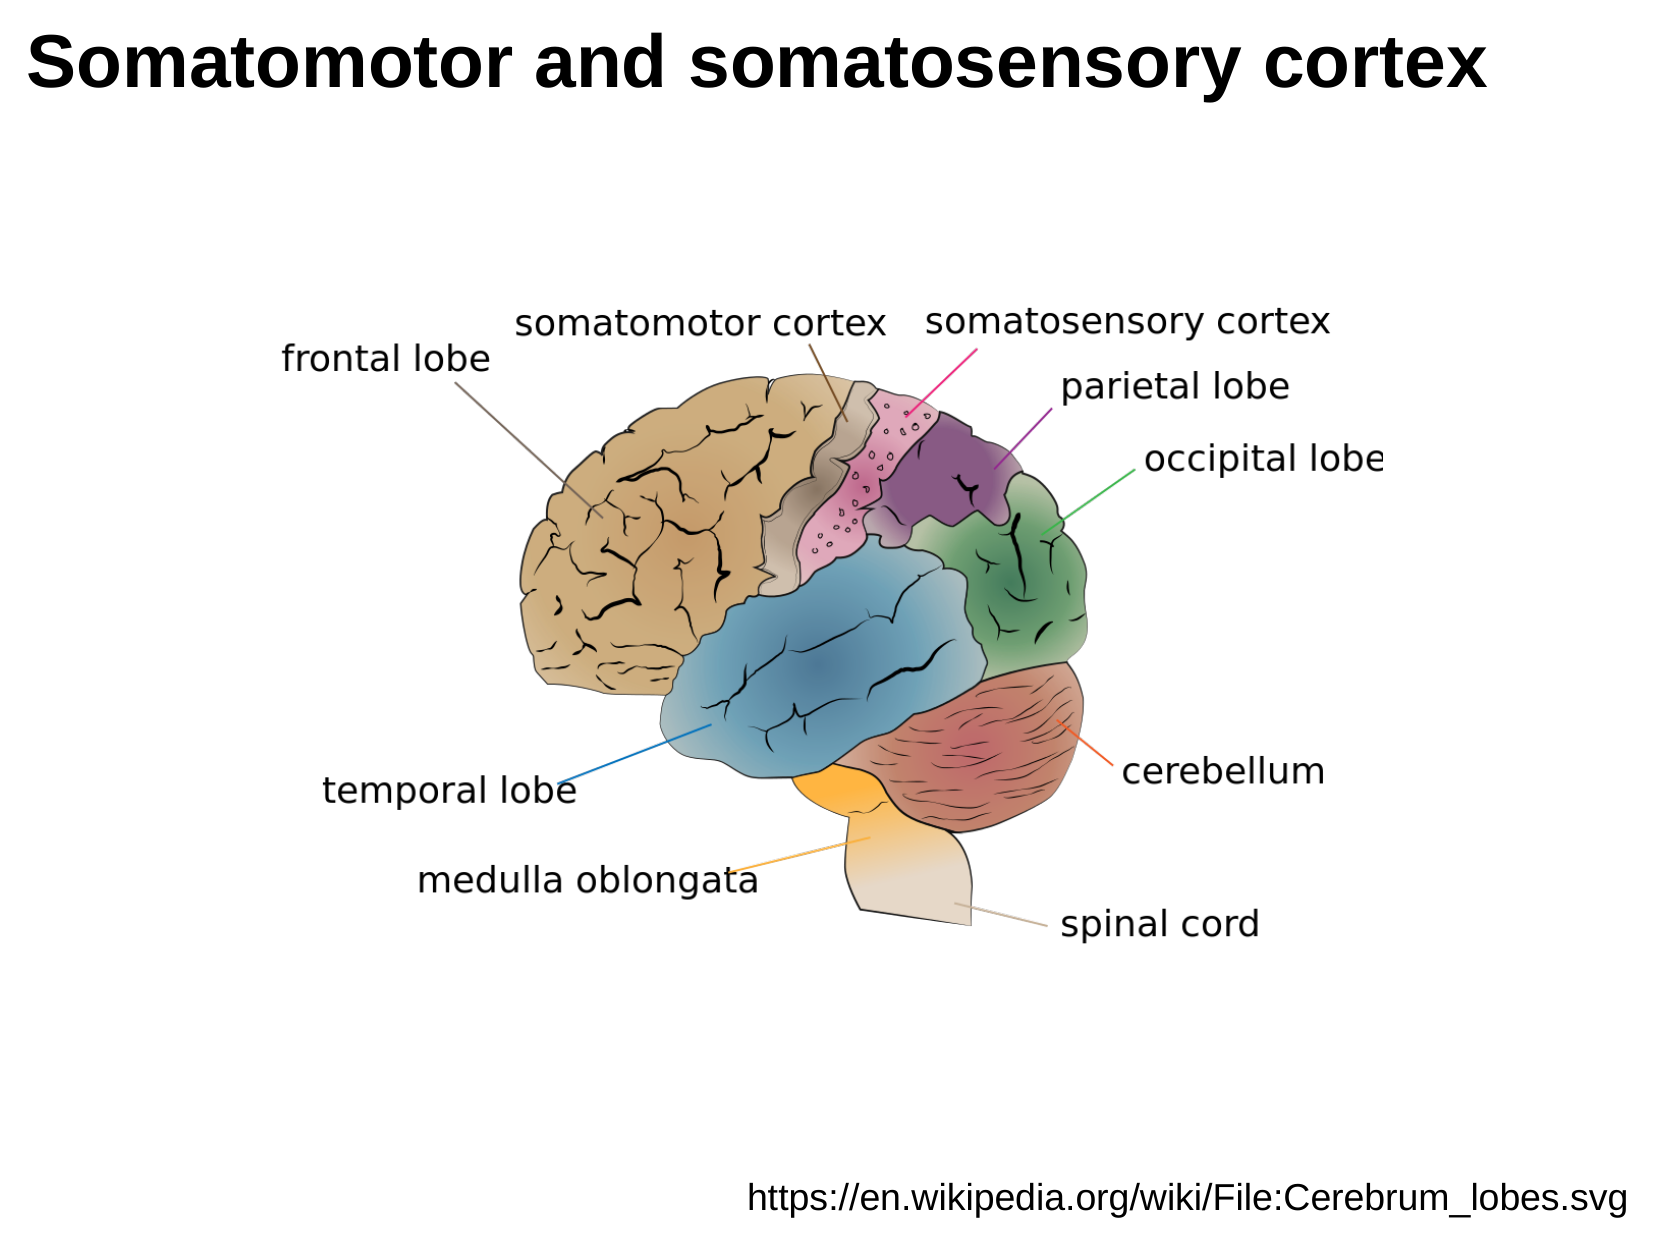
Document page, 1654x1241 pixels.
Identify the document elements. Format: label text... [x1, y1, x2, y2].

picture [271, 260, 1383, 980]
text_box Somatomotor and somatosensory cortex [11, 11, 1505, 111]
text_box https://en.wikipedia.org/wiki/File:Cerebrum_lobes.svg [732, 1169, 1644, 1227]
